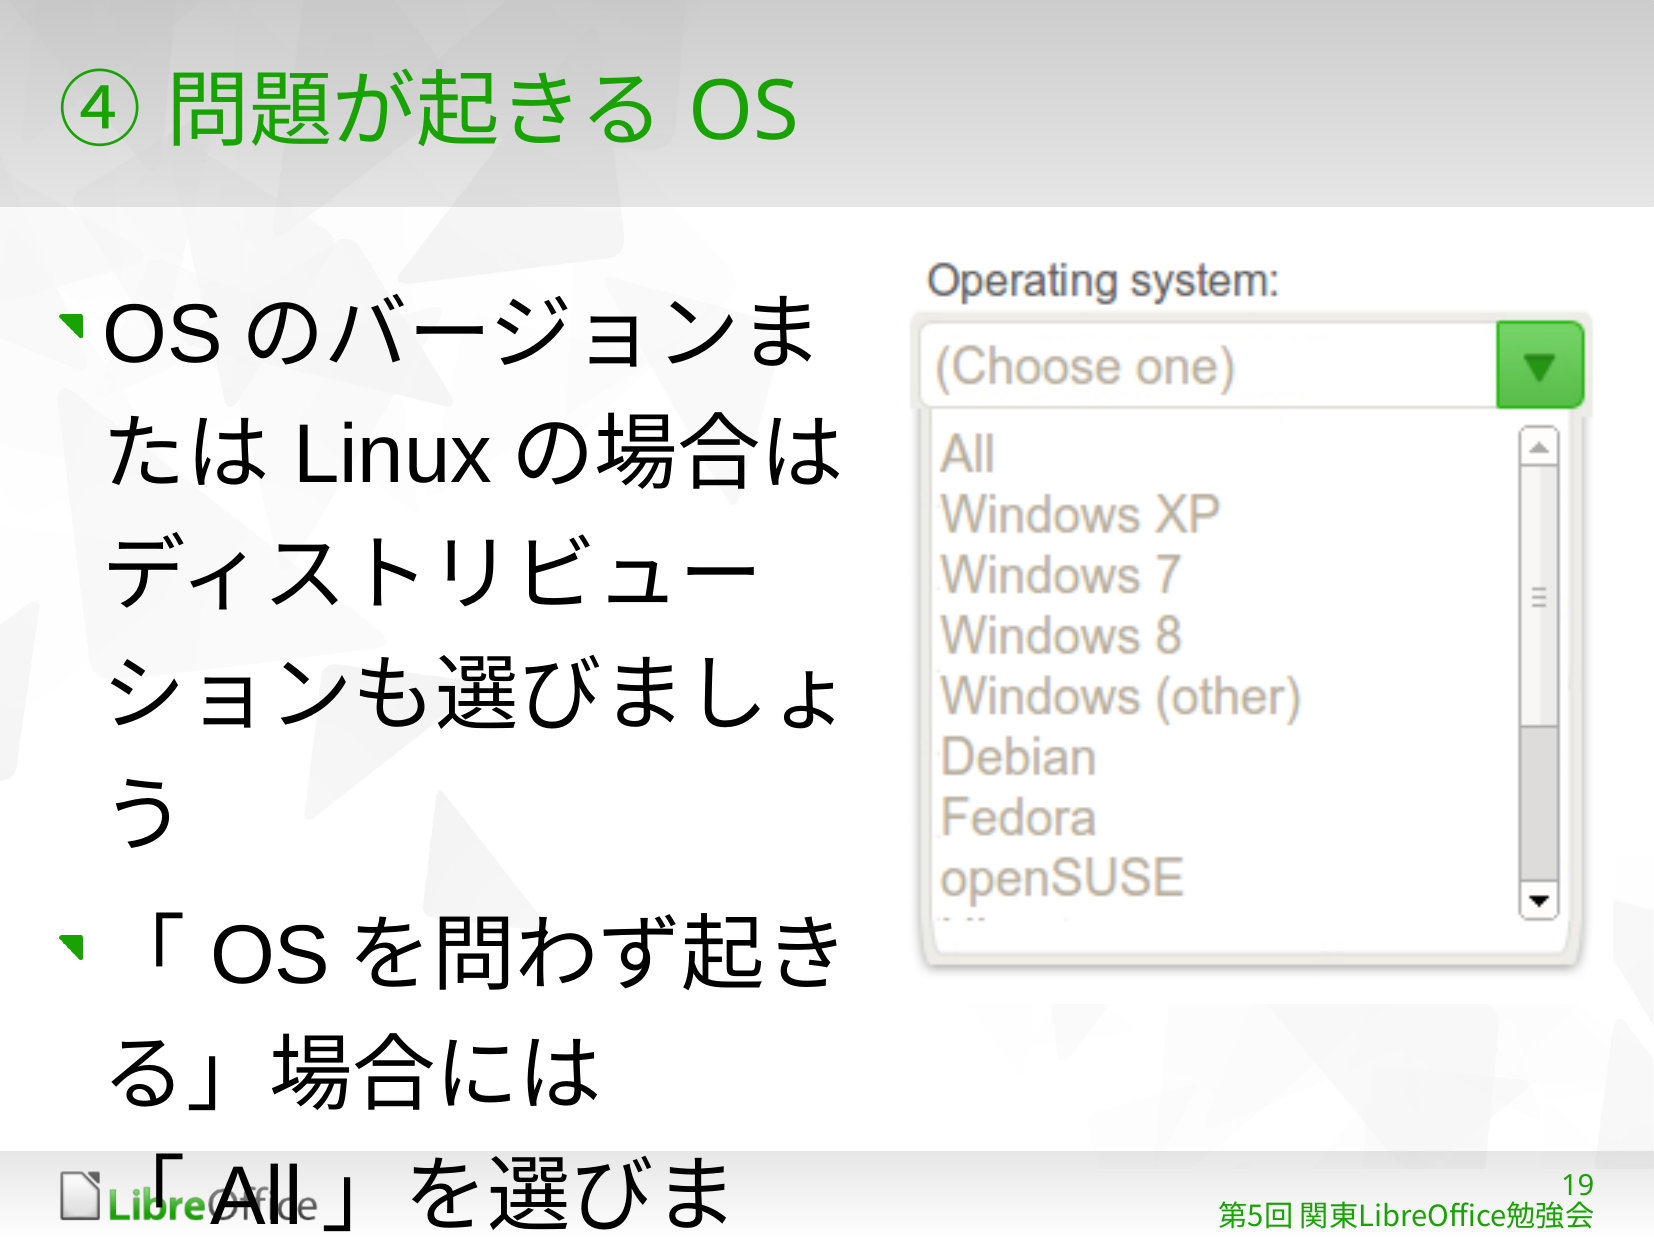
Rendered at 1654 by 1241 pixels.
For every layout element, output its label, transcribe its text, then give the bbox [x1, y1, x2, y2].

list OSのバージョンまたはLinuxの場合はディストリビューションも選びましょう 「OSを問わず起きる」場合には「All」を選びましょうね これもMLで情報集めるといいです [59, 265, 886, 1127]
title ④問題が起きるOS [59, 29, 1595, 178]
picture [41, 1152, 337, 1240]
picture [0, 0, 783, 931]
picture [886, 250, 1654, 1169]
